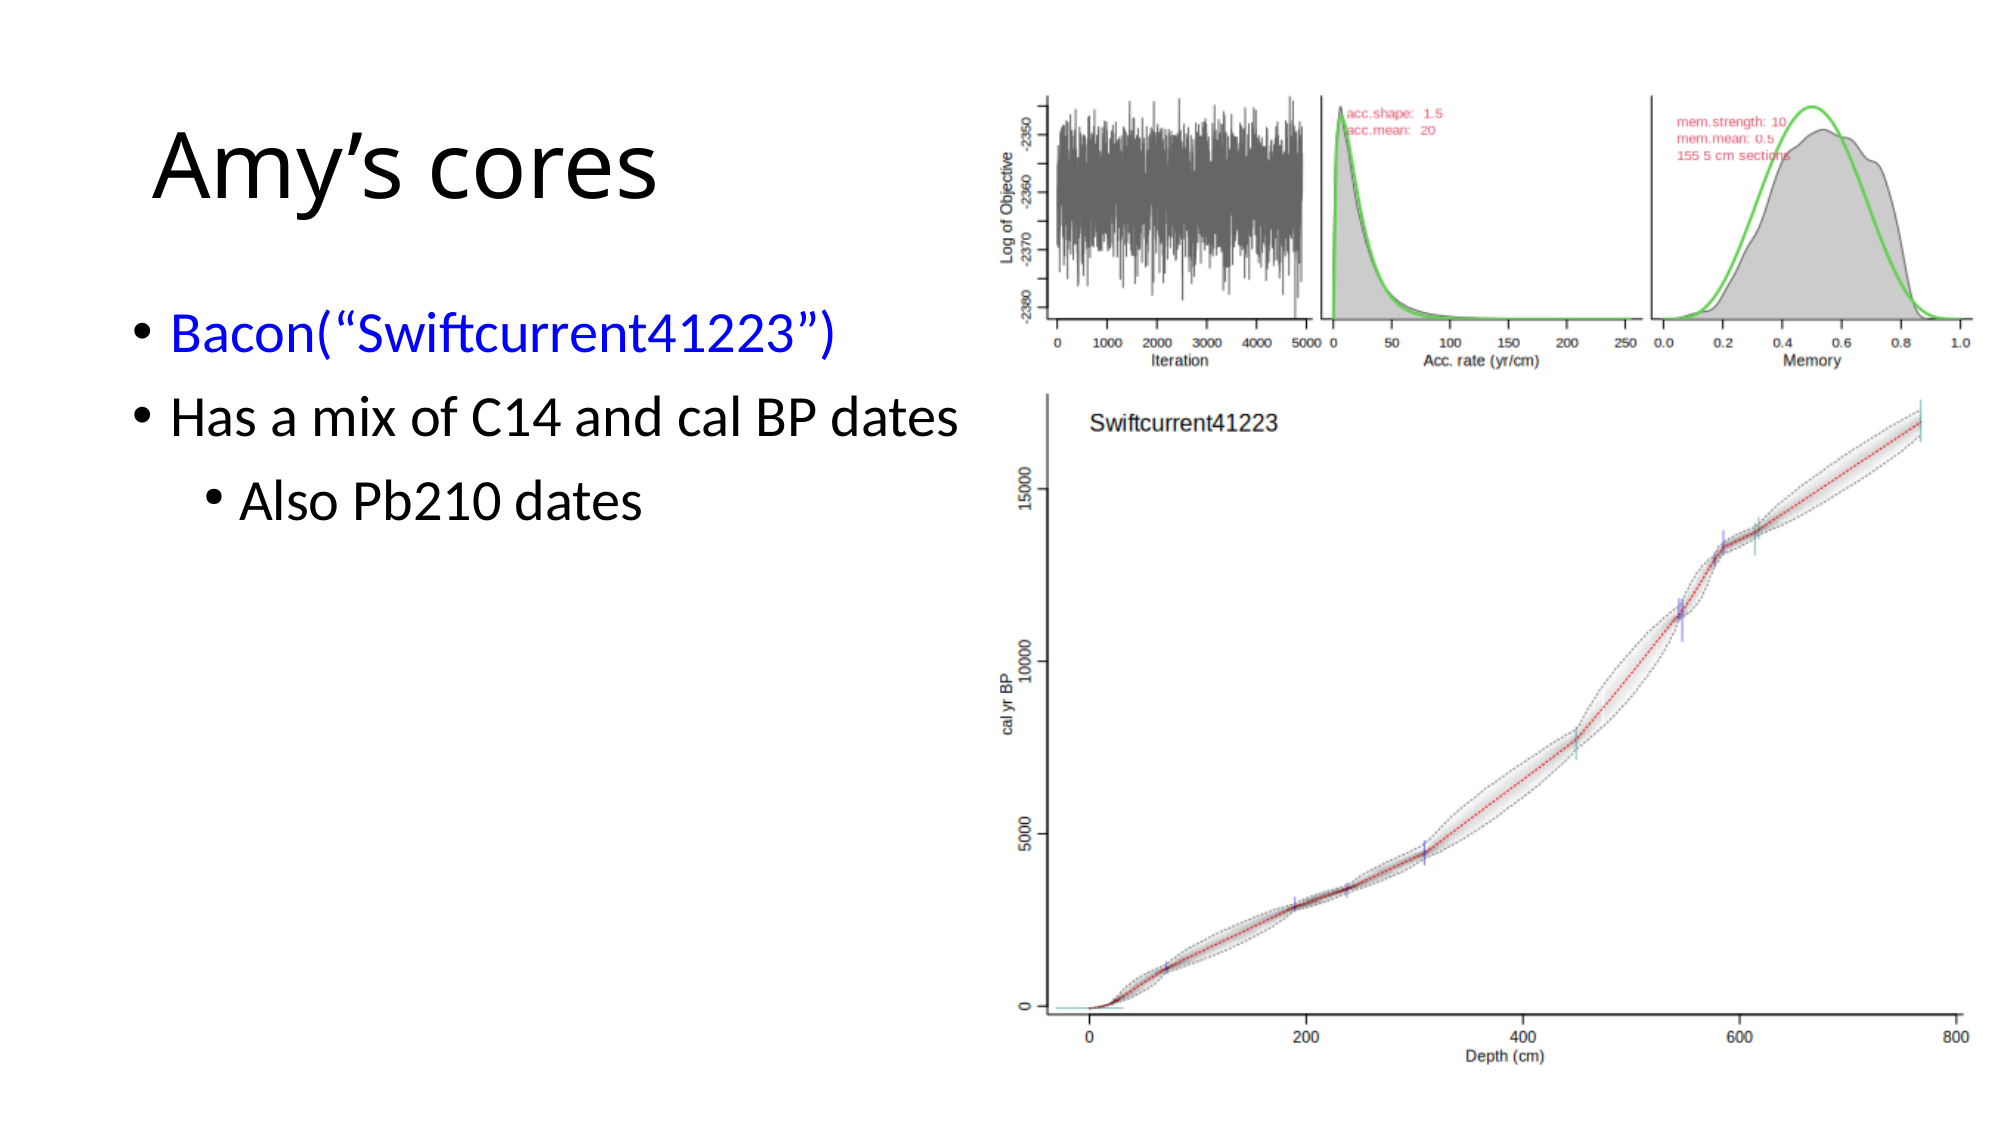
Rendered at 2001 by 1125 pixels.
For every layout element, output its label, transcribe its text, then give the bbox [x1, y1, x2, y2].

text_box Bacon(“Swiftcurrent41223”) Has a mix of C14 and cal BP dates Also Pb210 dates [118, 295, 996, 1009]
picture [996, 88, 1979, 1068]
text_box Amy’s cores [137, 59, 1863, 278]
